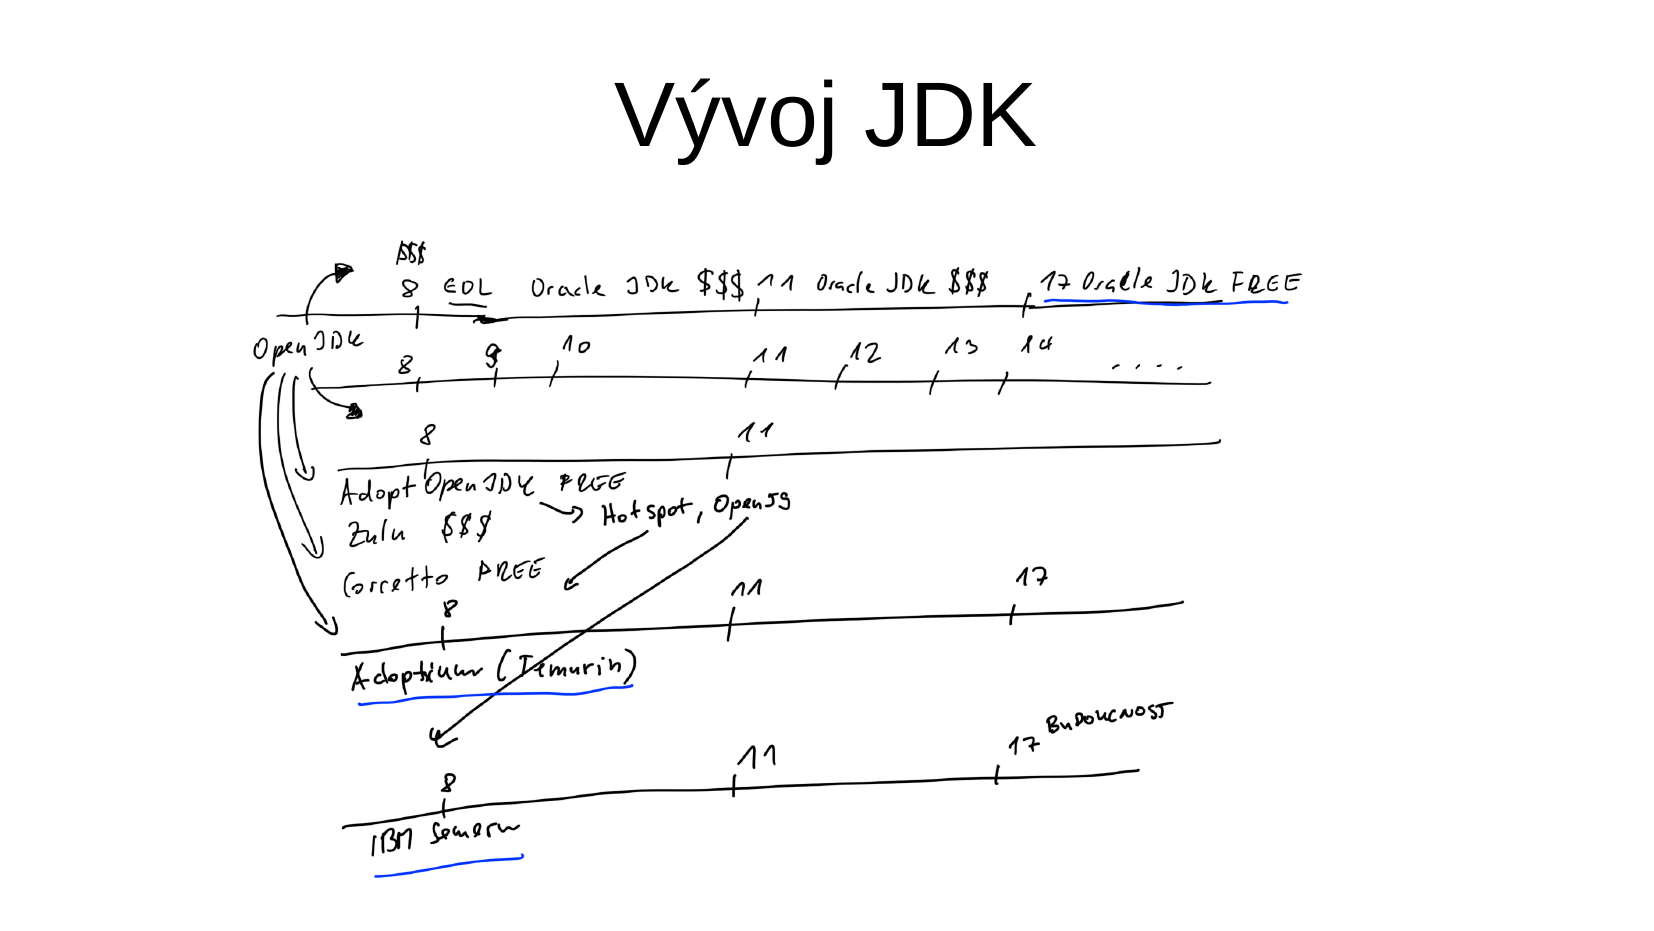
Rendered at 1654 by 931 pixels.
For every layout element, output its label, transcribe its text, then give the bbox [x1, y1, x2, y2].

title Vývoj JDK [82, 37, 1571, 193]
picture [187, 217, 1351, 916]
